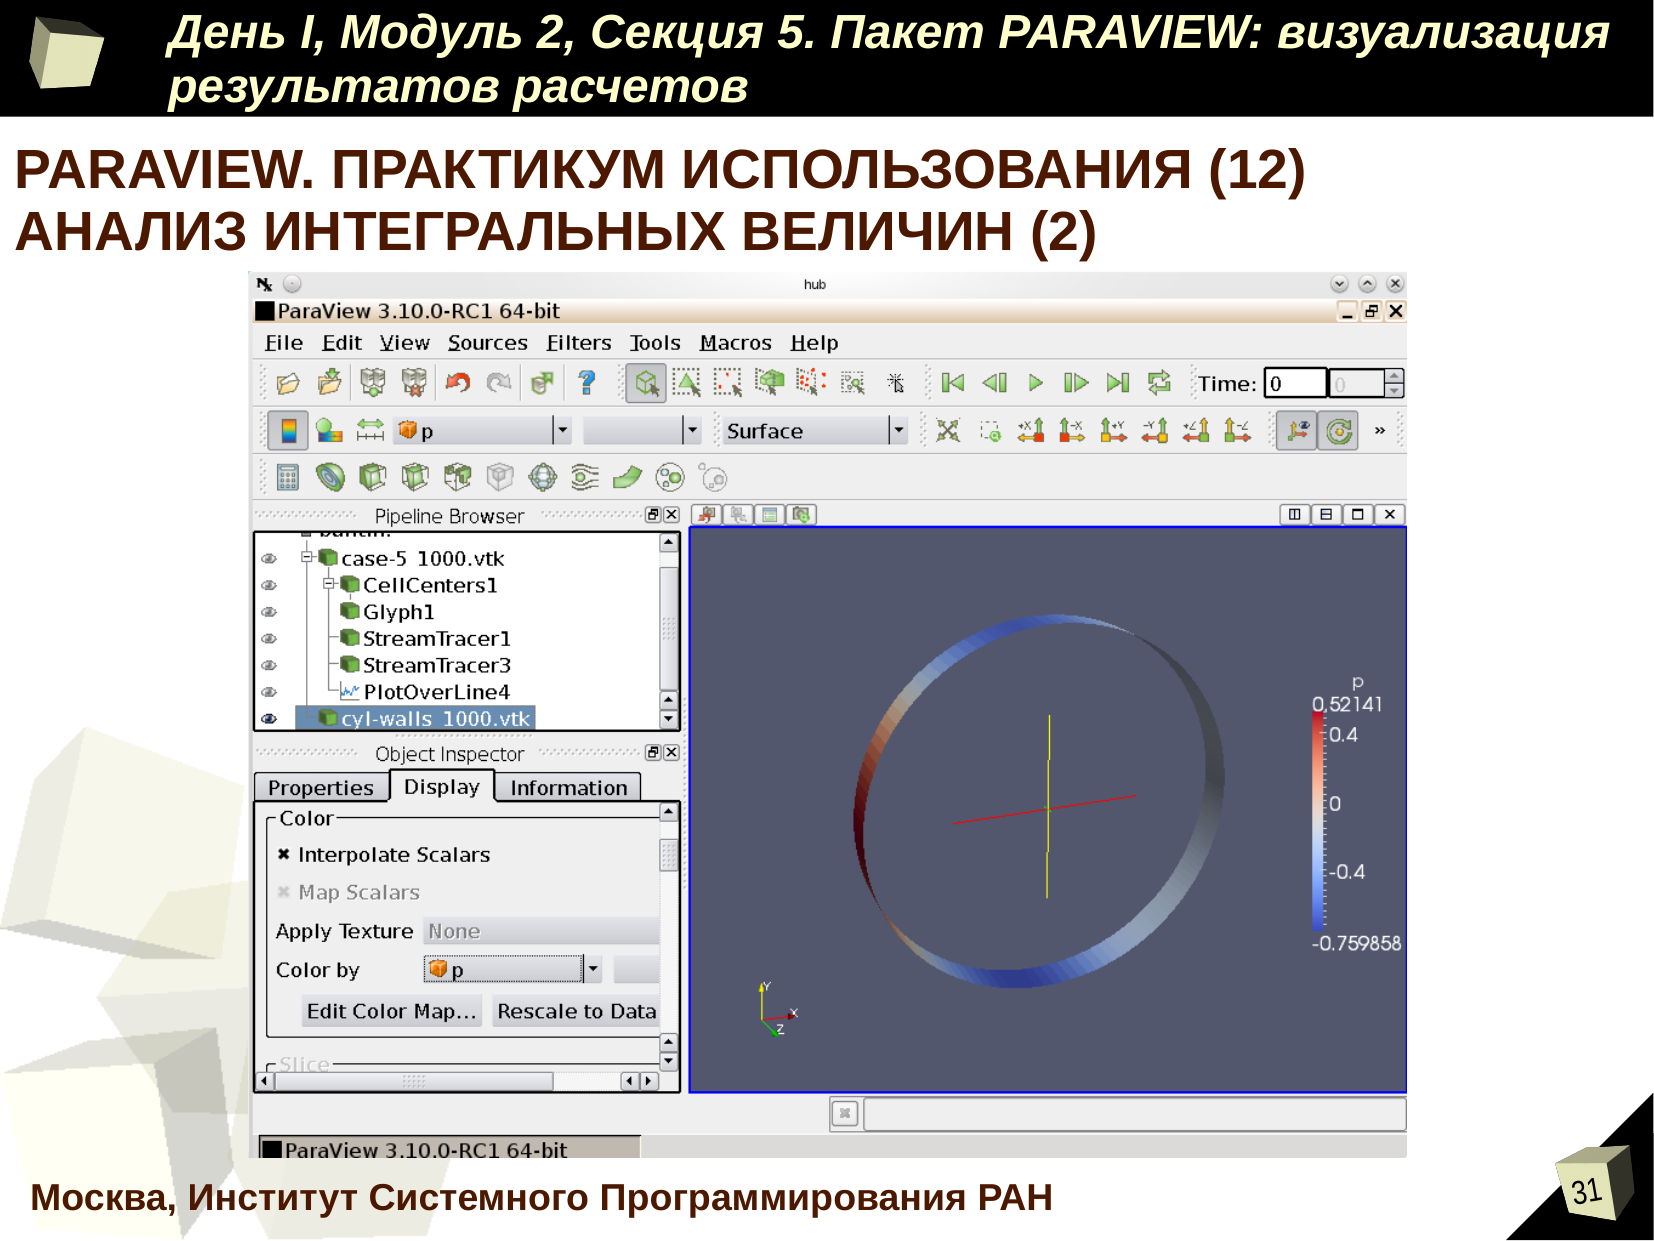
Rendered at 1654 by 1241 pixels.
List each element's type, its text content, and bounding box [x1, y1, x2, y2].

picture [464, 1193, 472, 1198]
picture [0, 271, 1407, 1241]
text_box PARAVIEW. ПРАКТИКУМ ИСПОЛЬЗОВАНИЯ (12) АНАЛИЗ ИНТЕГРАЛЬНЫХ ВЕЛИЧИН (2) [0, 131, 1654, 270]
